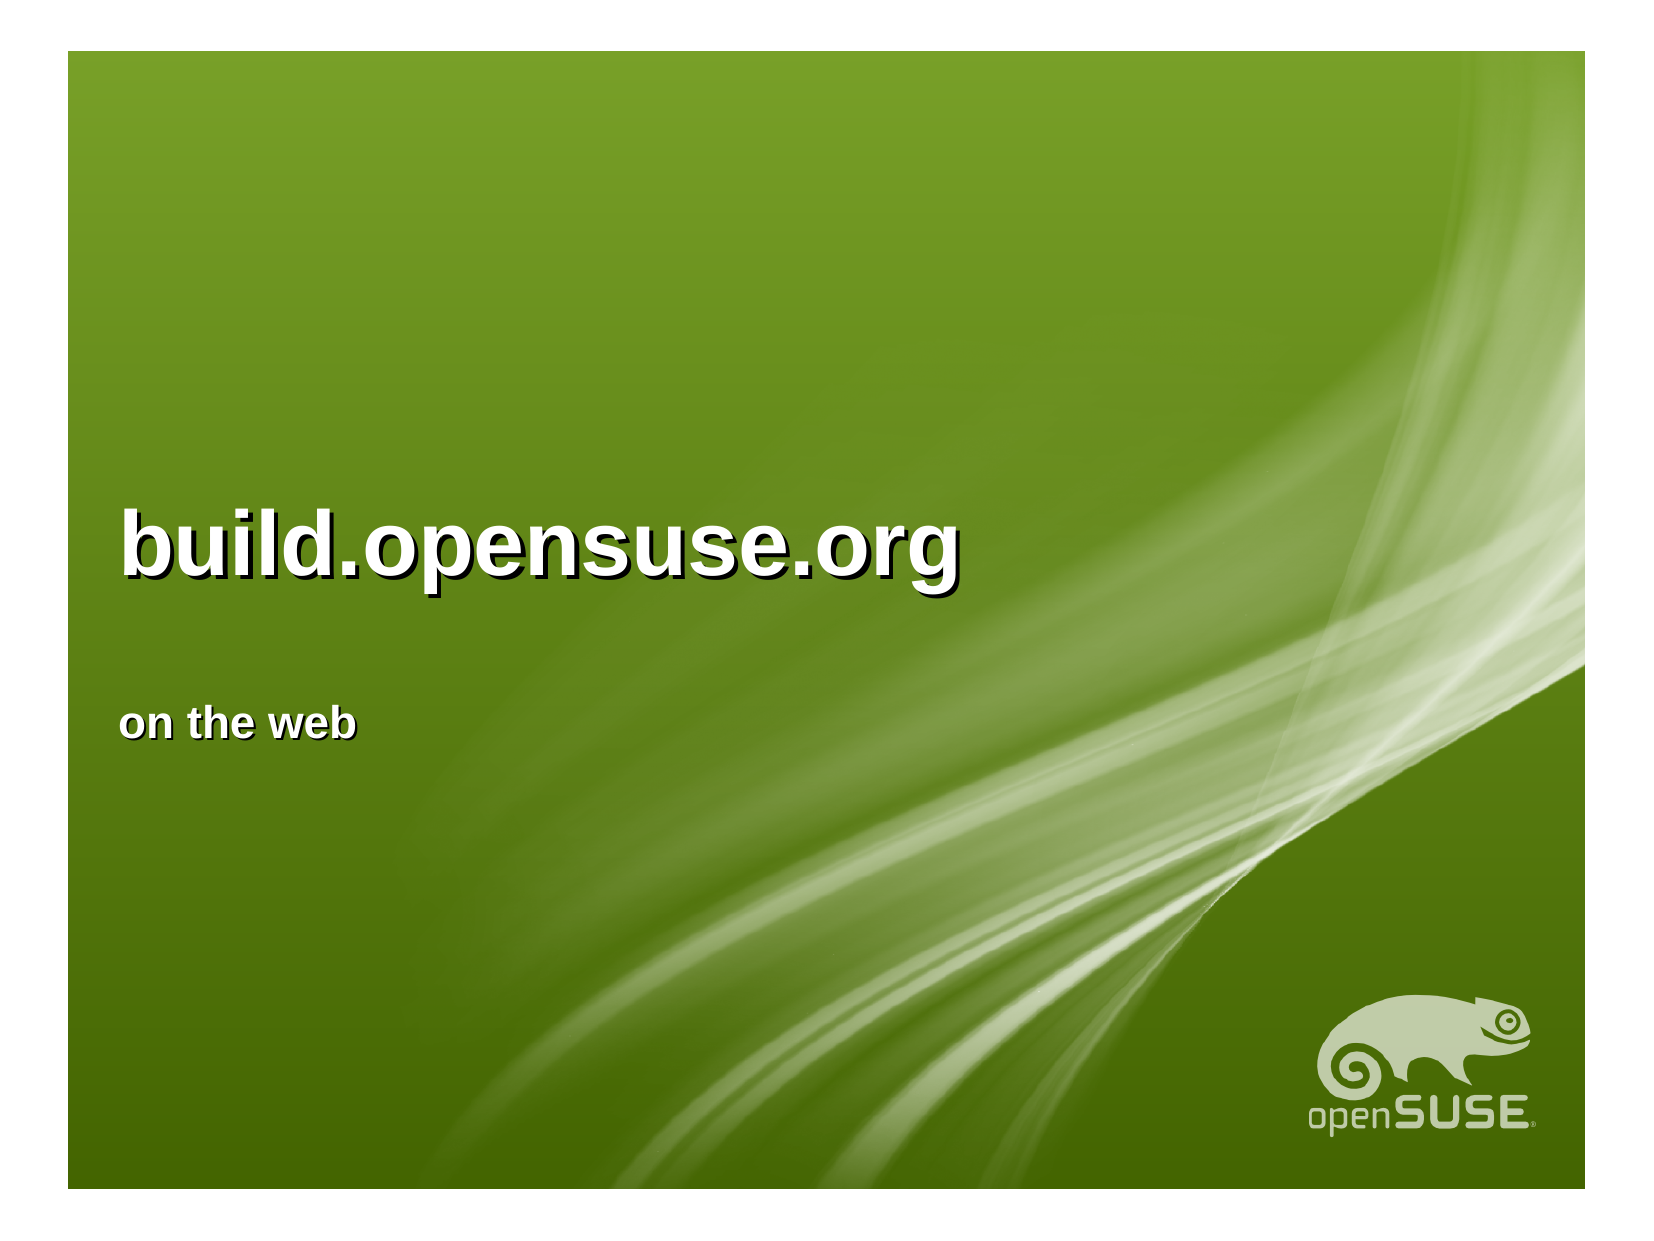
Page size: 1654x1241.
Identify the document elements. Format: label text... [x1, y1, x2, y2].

picture [68, 51, 1585, 1189]
title build.opensuse.org on the web [118, 457, 1607, 783]
